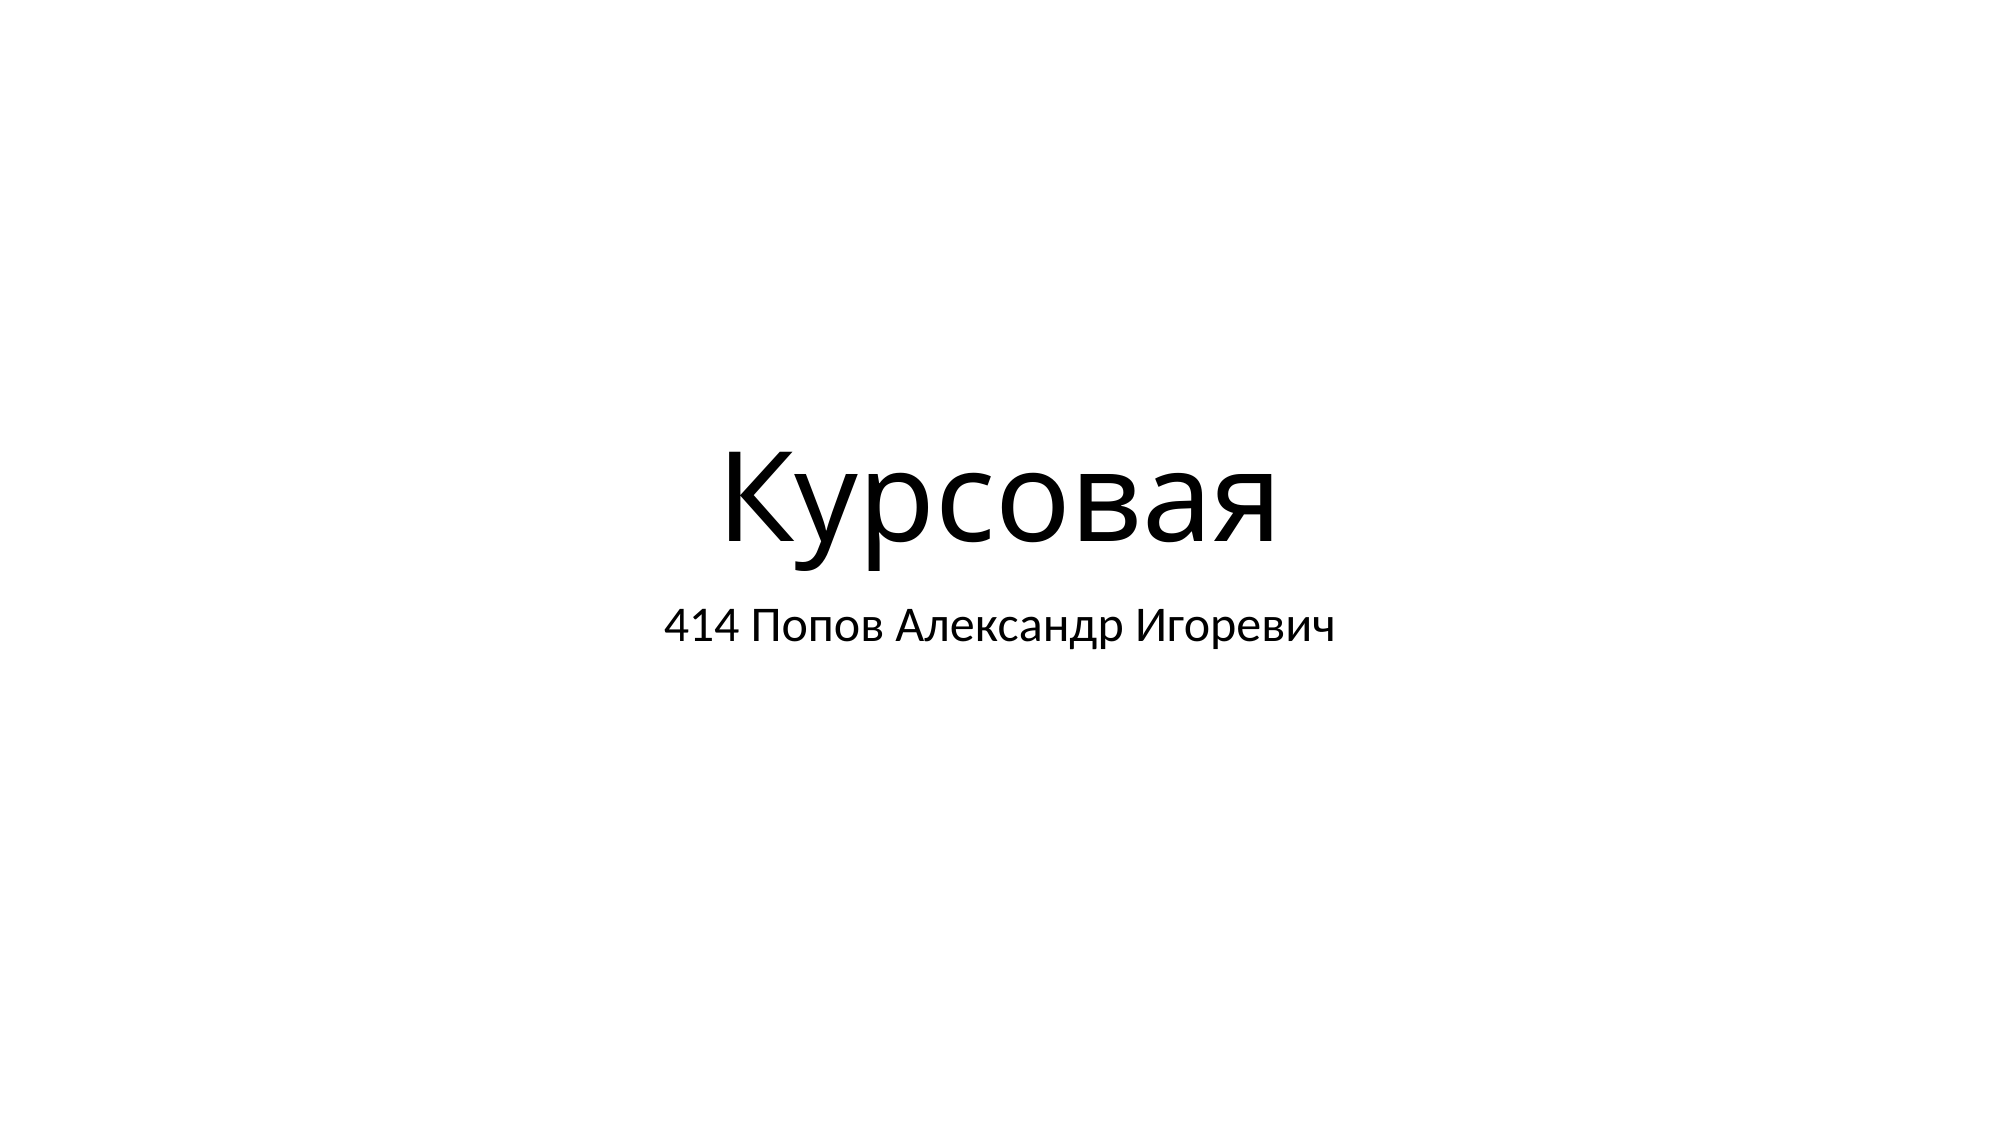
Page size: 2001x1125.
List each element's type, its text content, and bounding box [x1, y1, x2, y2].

title Курсовая [249, 184, 1750, 576]
subtitle 414 Попов Александр Игоревич [249, 590, 1750, 863]
